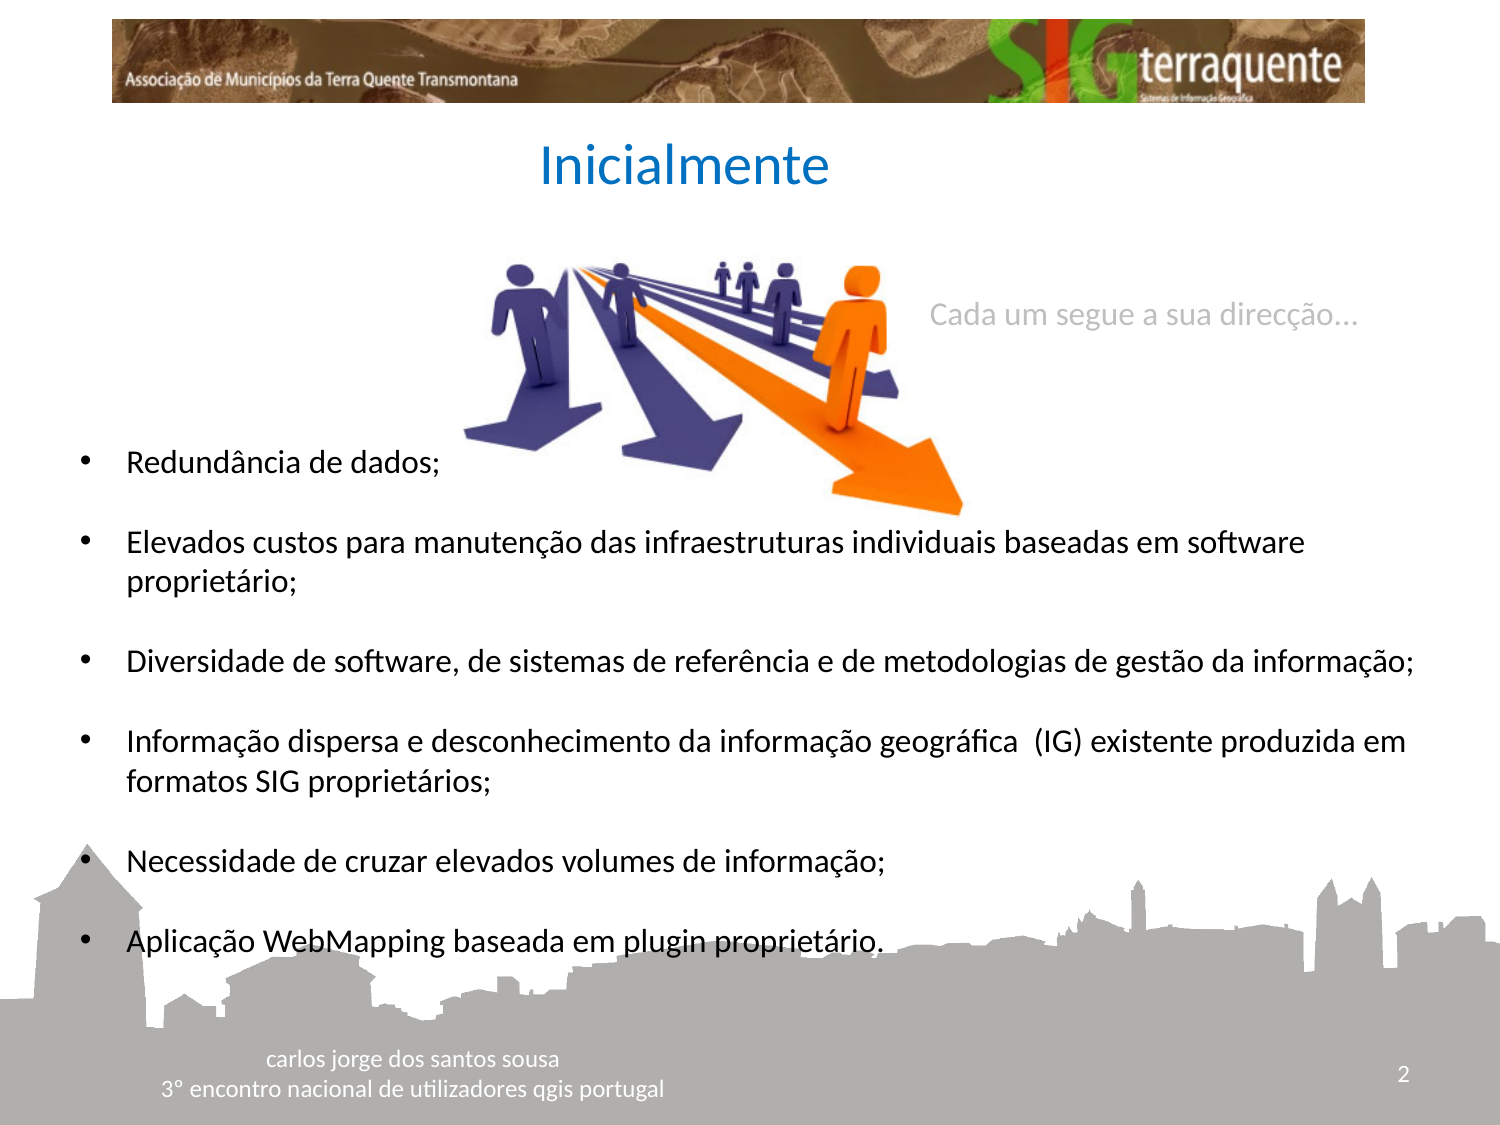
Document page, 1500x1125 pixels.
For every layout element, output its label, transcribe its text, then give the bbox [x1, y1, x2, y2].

text_box Redundância de dados; Elevados custos para manutenção das infraestruturas individuais baseadas em software proprietário; Diversidade de software, de sistemas de referência e de metodologias de gestão da informação; Informação dispersa e desconhecimento da informação geográfica (IG) existente produzida em formatos SIG proprietários; Necessidade de cruzar elevados volumes de informação; Aplicação WebMapping baseada em plugin proprietário. [64, 432, 1500, 967]
title Inicialmente [289, 107, 1081, 214]
text_box carlos jorge dos santos sousa 3º encontro nacional de utilizadores qgis portugal [106, 1042, 721, 1103]
picture [0, 813, 1500, 1125]
text_box <número> [1074, 1042, 1425, 1103]
text_box Cada um segue a sua direcção... [915, 284, 1423, 340]
picture [112, 19, 1365, 103]
picture [442, 214, 998, 432]
